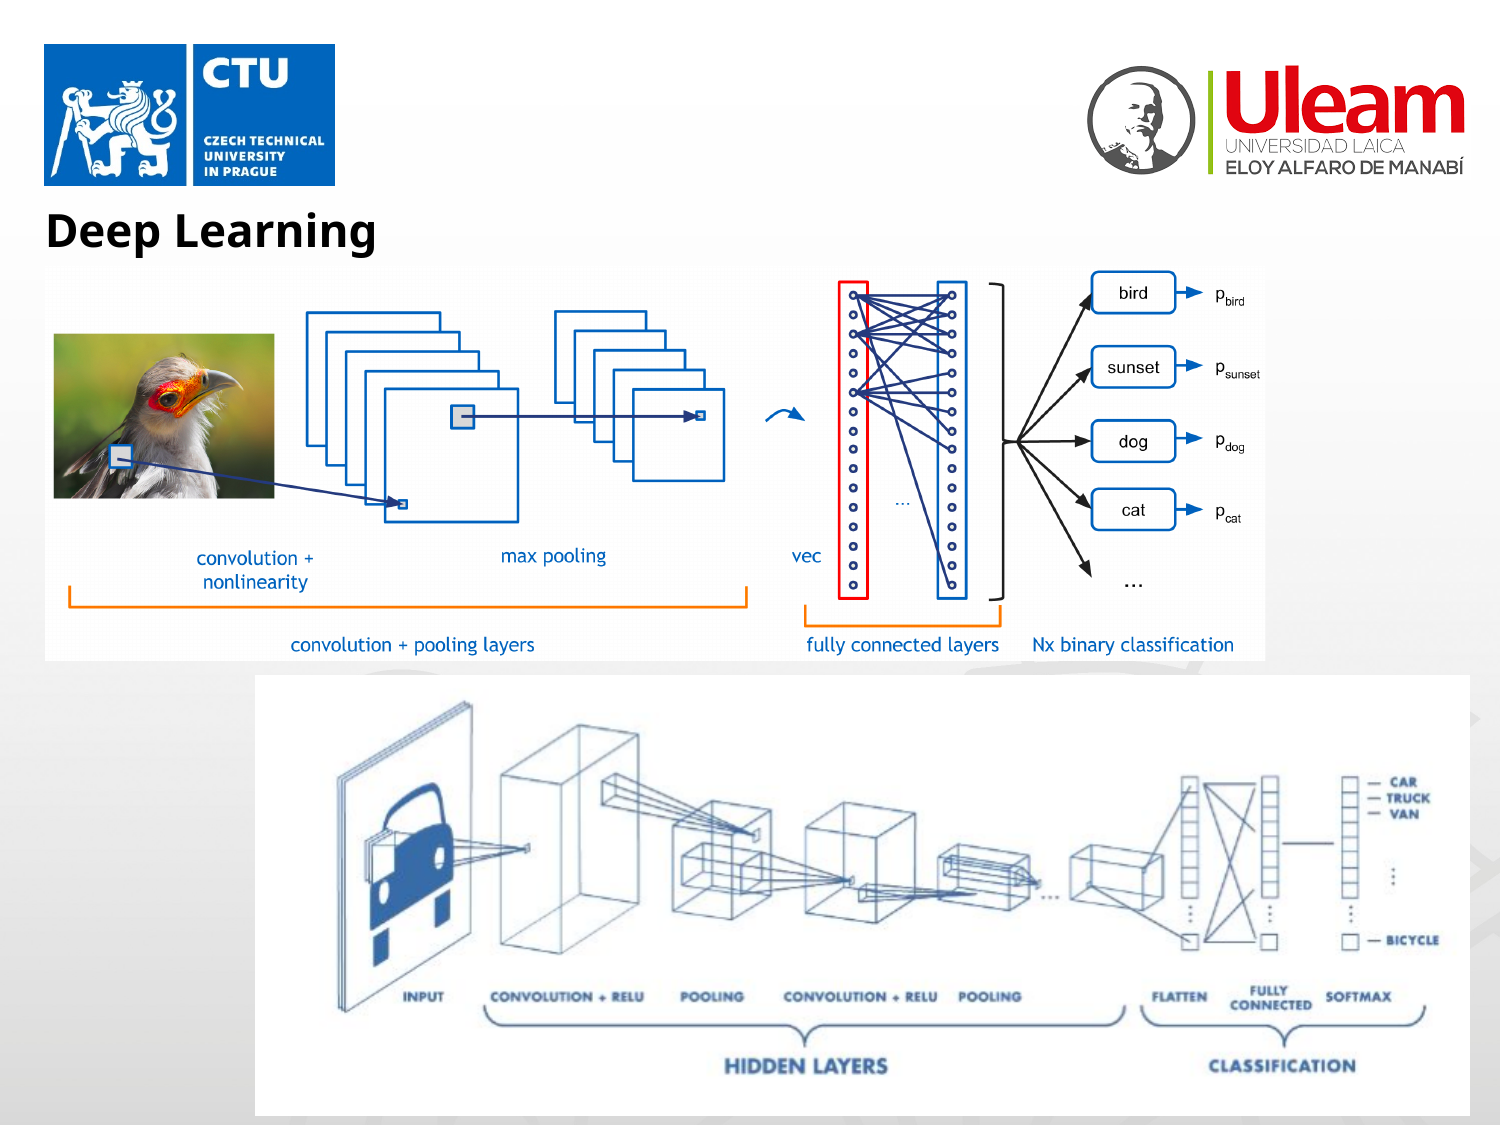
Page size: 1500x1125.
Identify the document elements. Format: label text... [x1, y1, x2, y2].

title Deep Learning [30, 200, 1291, 274]
picture [0, 0, 1500, 1125]
